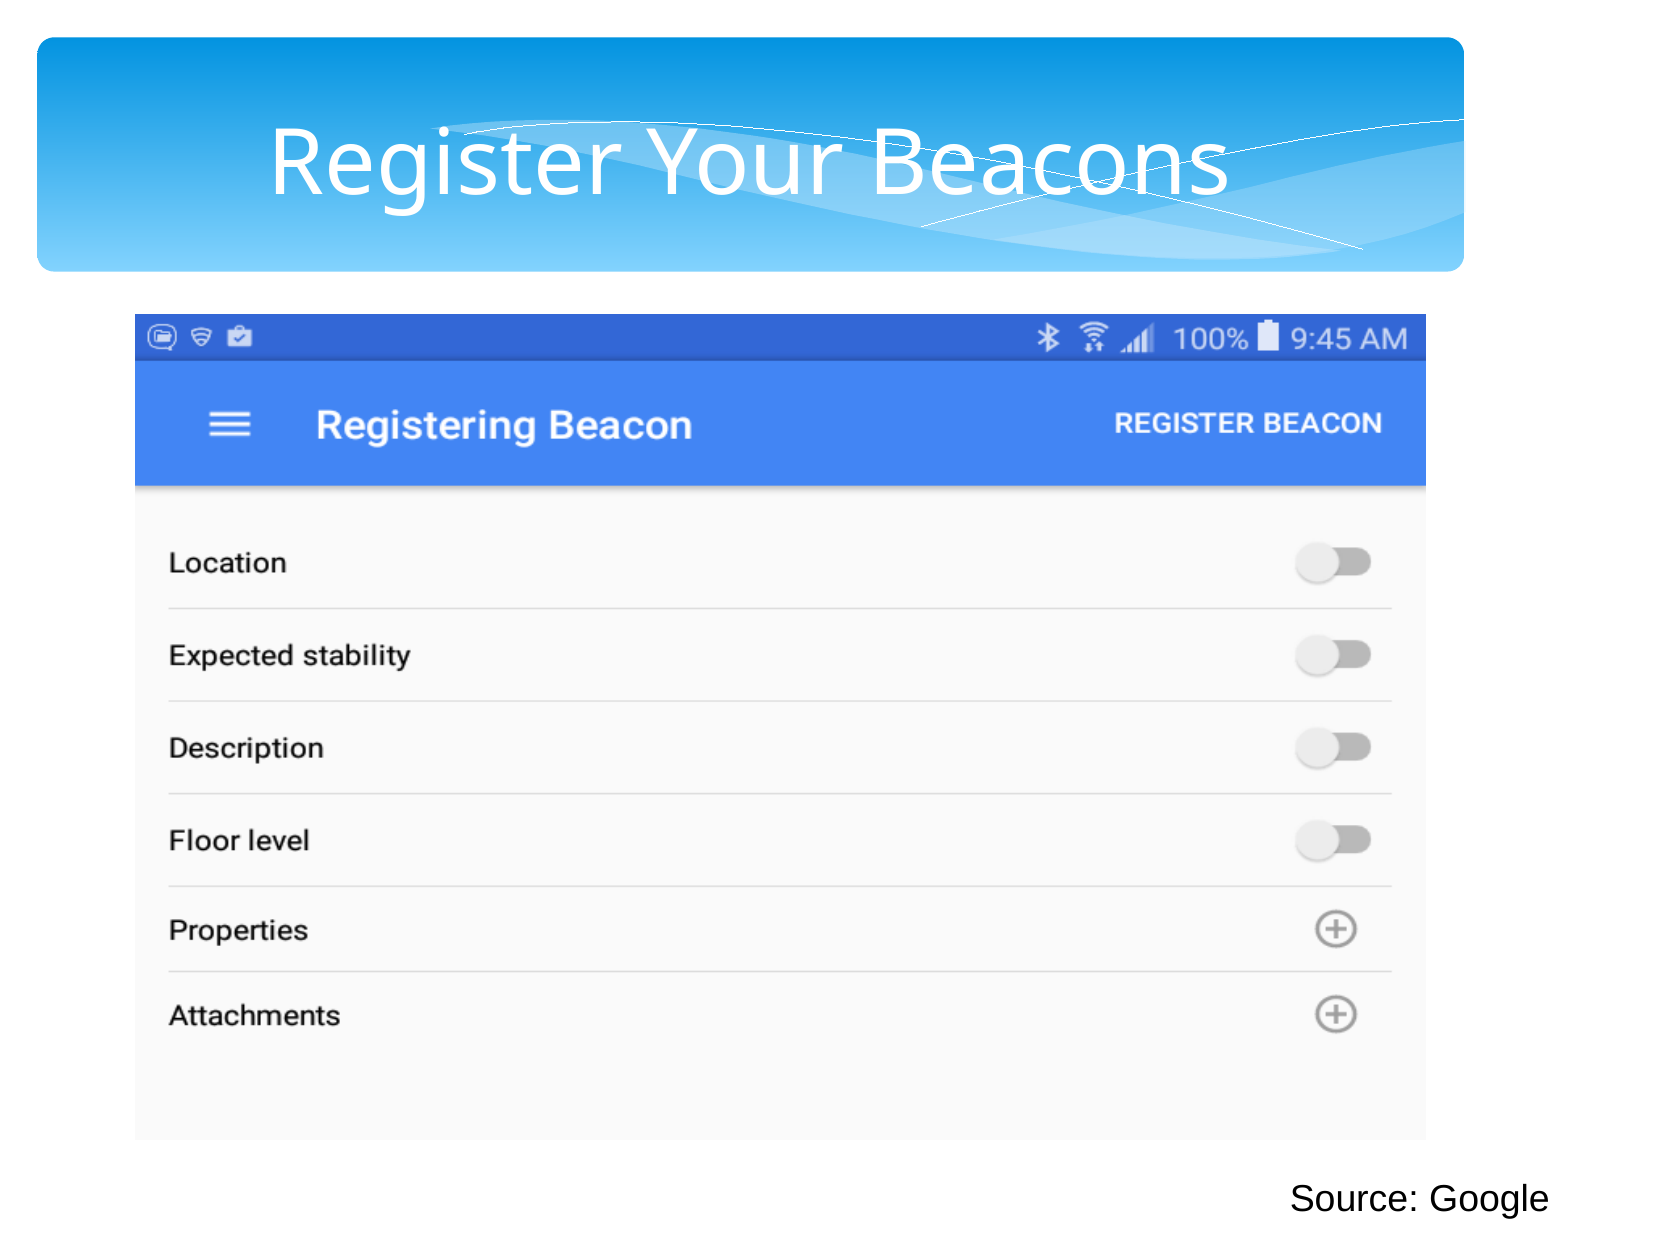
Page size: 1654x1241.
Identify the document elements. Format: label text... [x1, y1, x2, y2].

title Register Your Beacons [74, 55, 1425, 261]
text_box Source: Google [1274, 1170, 1605, 1232]
picture [135, 314, 1426, 1141]
